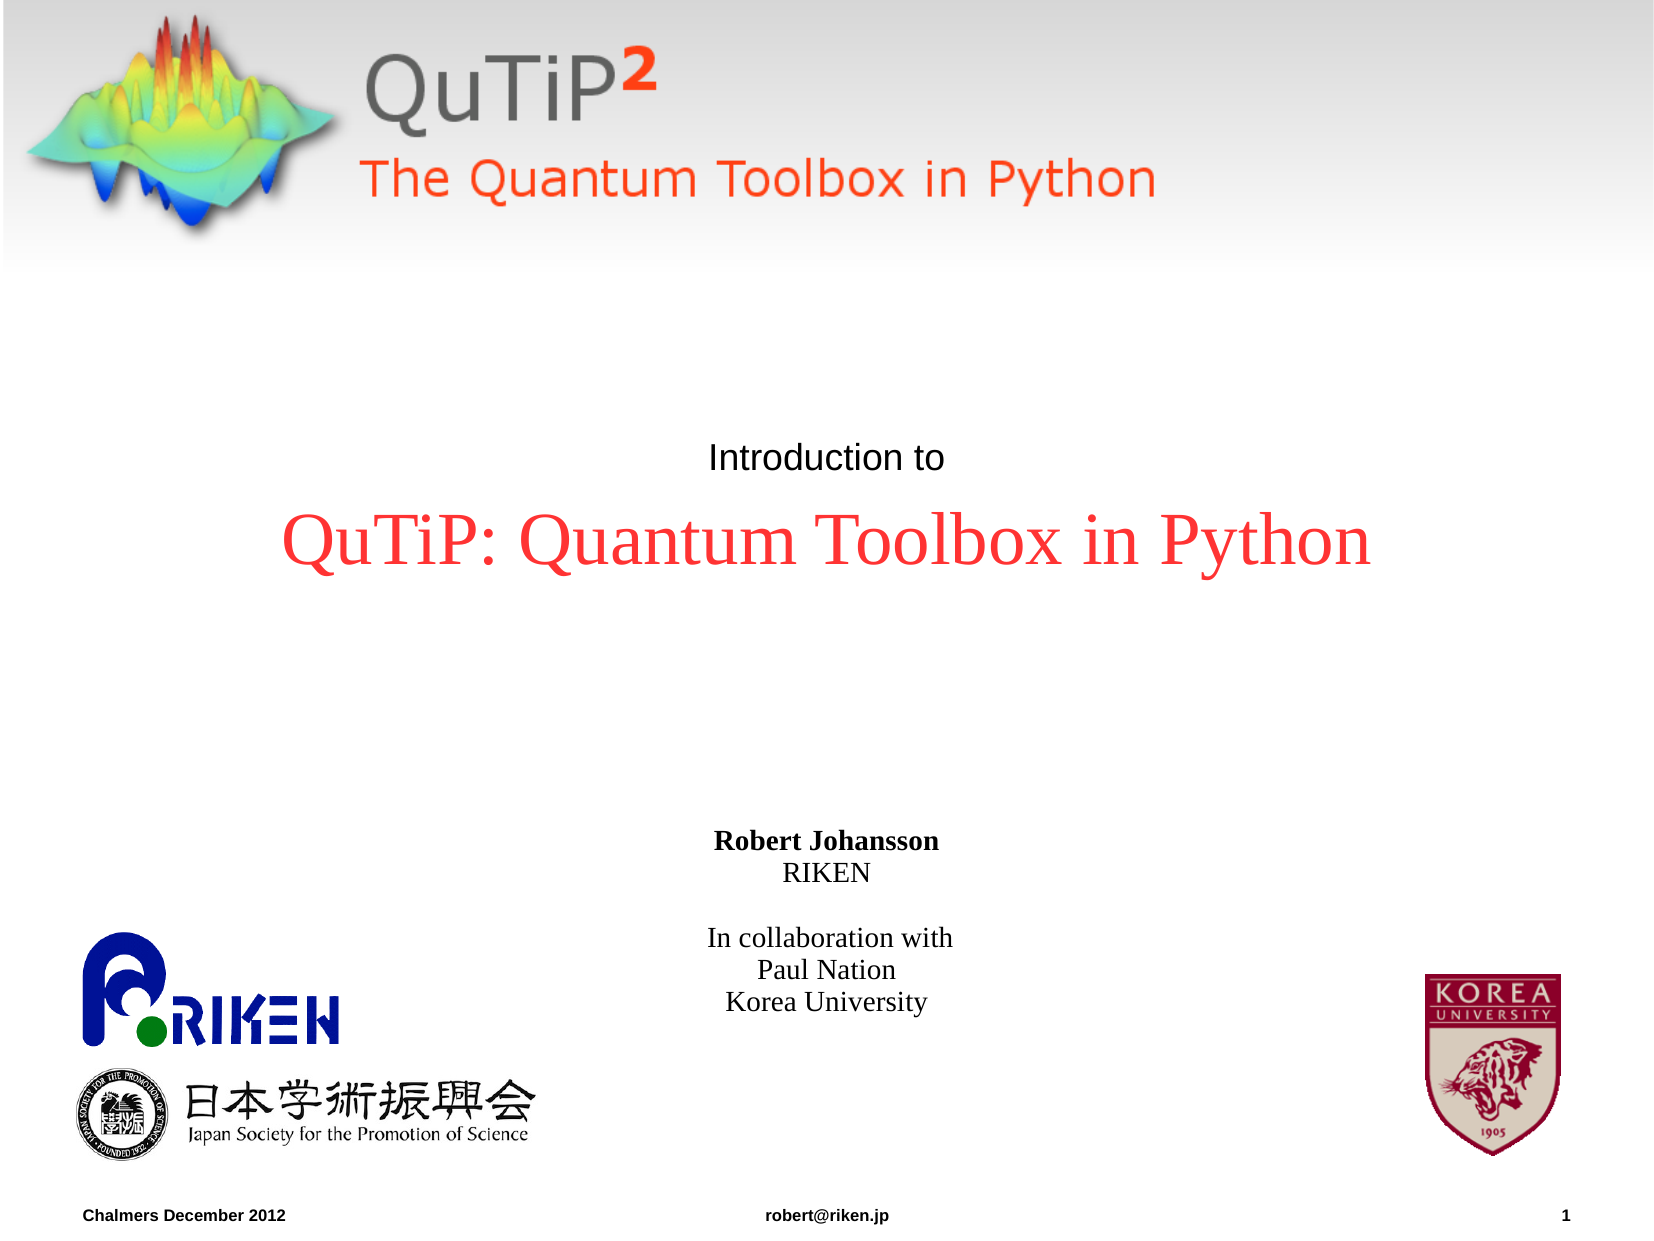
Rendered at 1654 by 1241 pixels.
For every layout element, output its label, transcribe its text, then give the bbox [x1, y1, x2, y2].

picture [69, 1061, 542, 1167]
picture [77, 927, 346, 1050]
picture [3, 0, 1654, 273]
picture [1425, 974, 1561, 1156]
title Introduction to QuTiP: Quantum Toolbox in Python [264, 366, 1390, 781]
subtitle Robert Johansson RIKEN In collaboration with Paul Nation Korea University [639, 824, 1015, 1018]
